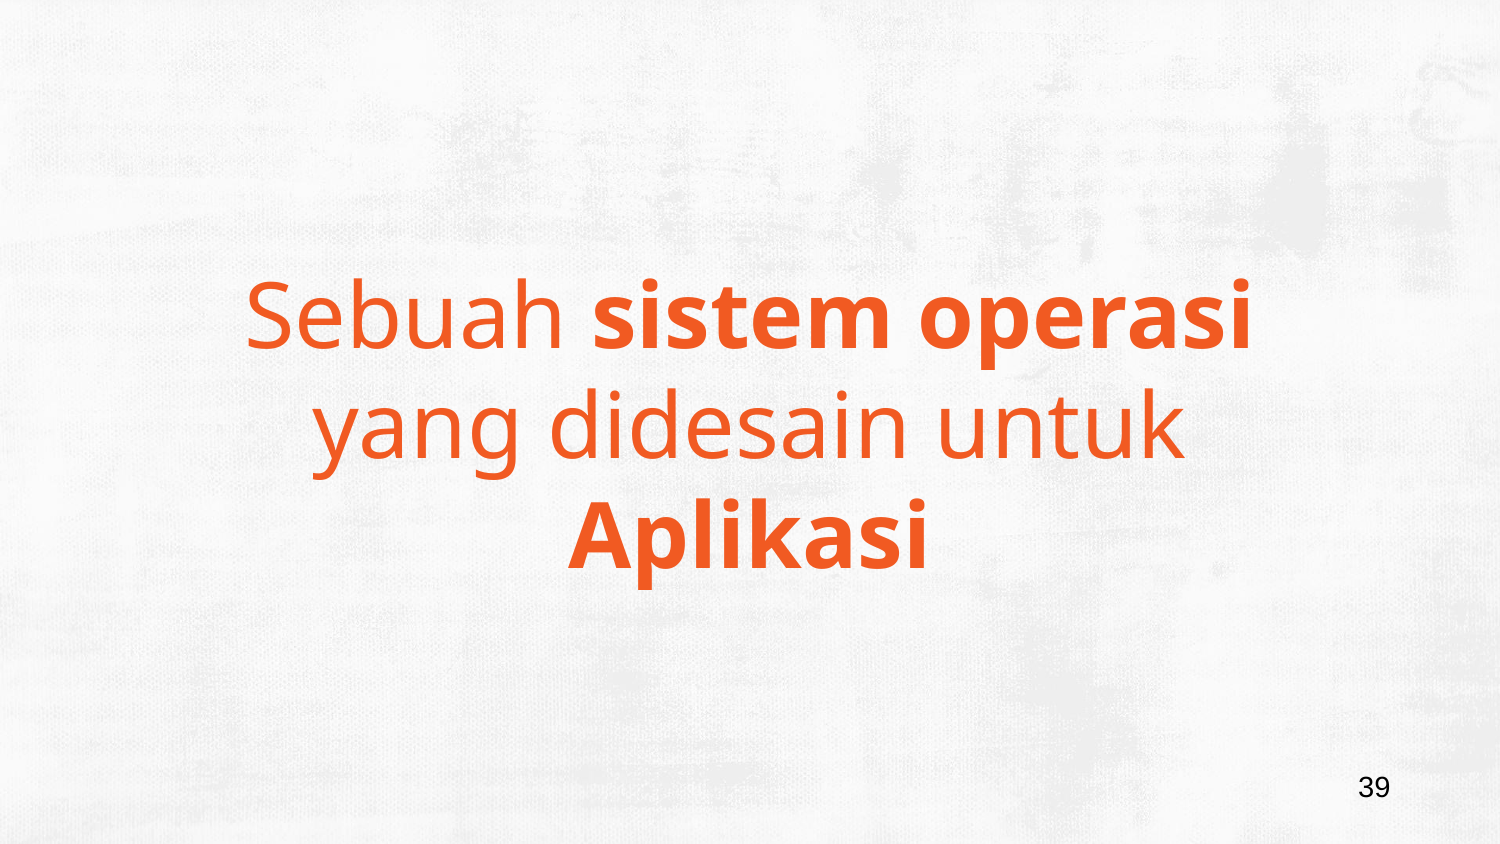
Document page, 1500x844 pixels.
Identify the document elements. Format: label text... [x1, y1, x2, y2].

picture [0, 0, 1500, 844]
slide_number <number> [1343, 753, 1434, 818]
title Sebuah sistem operasi yang didesain untuk Aplikasi [227, 262, 1273, 582]
